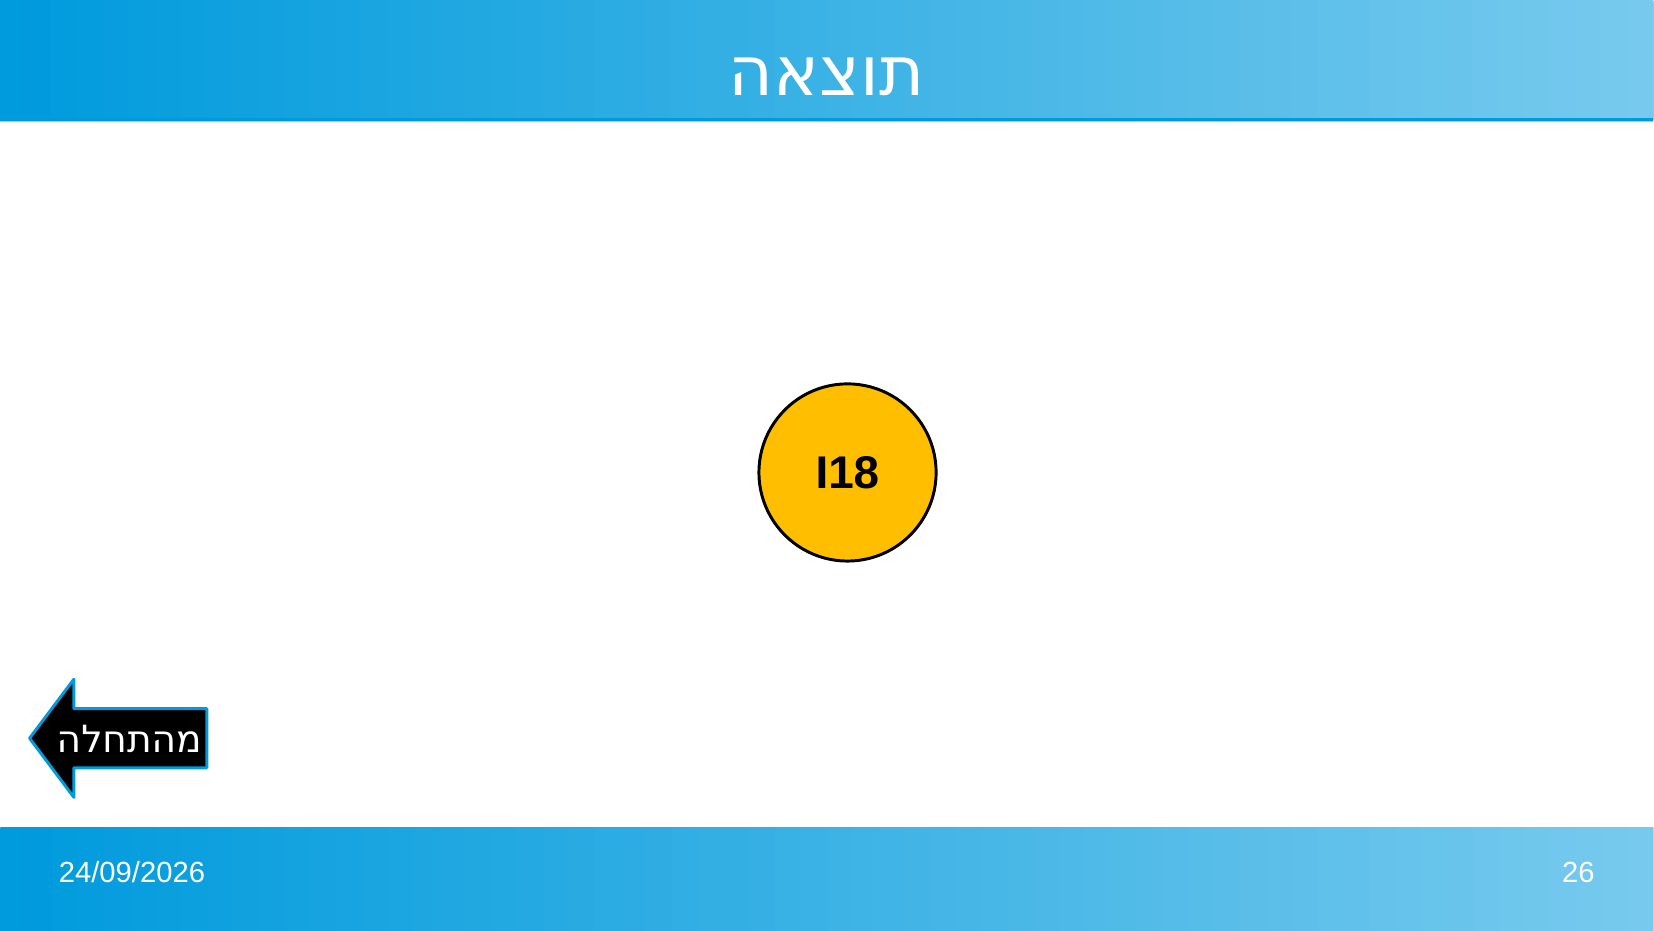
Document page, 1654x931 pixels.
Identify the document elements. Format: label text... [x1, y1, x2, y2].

title תוצאה [59, 21, 1595, 116]
text_box מהתחלה [29, 679, 207, 798]
text_box I18 [758, 383, 937, 562]
